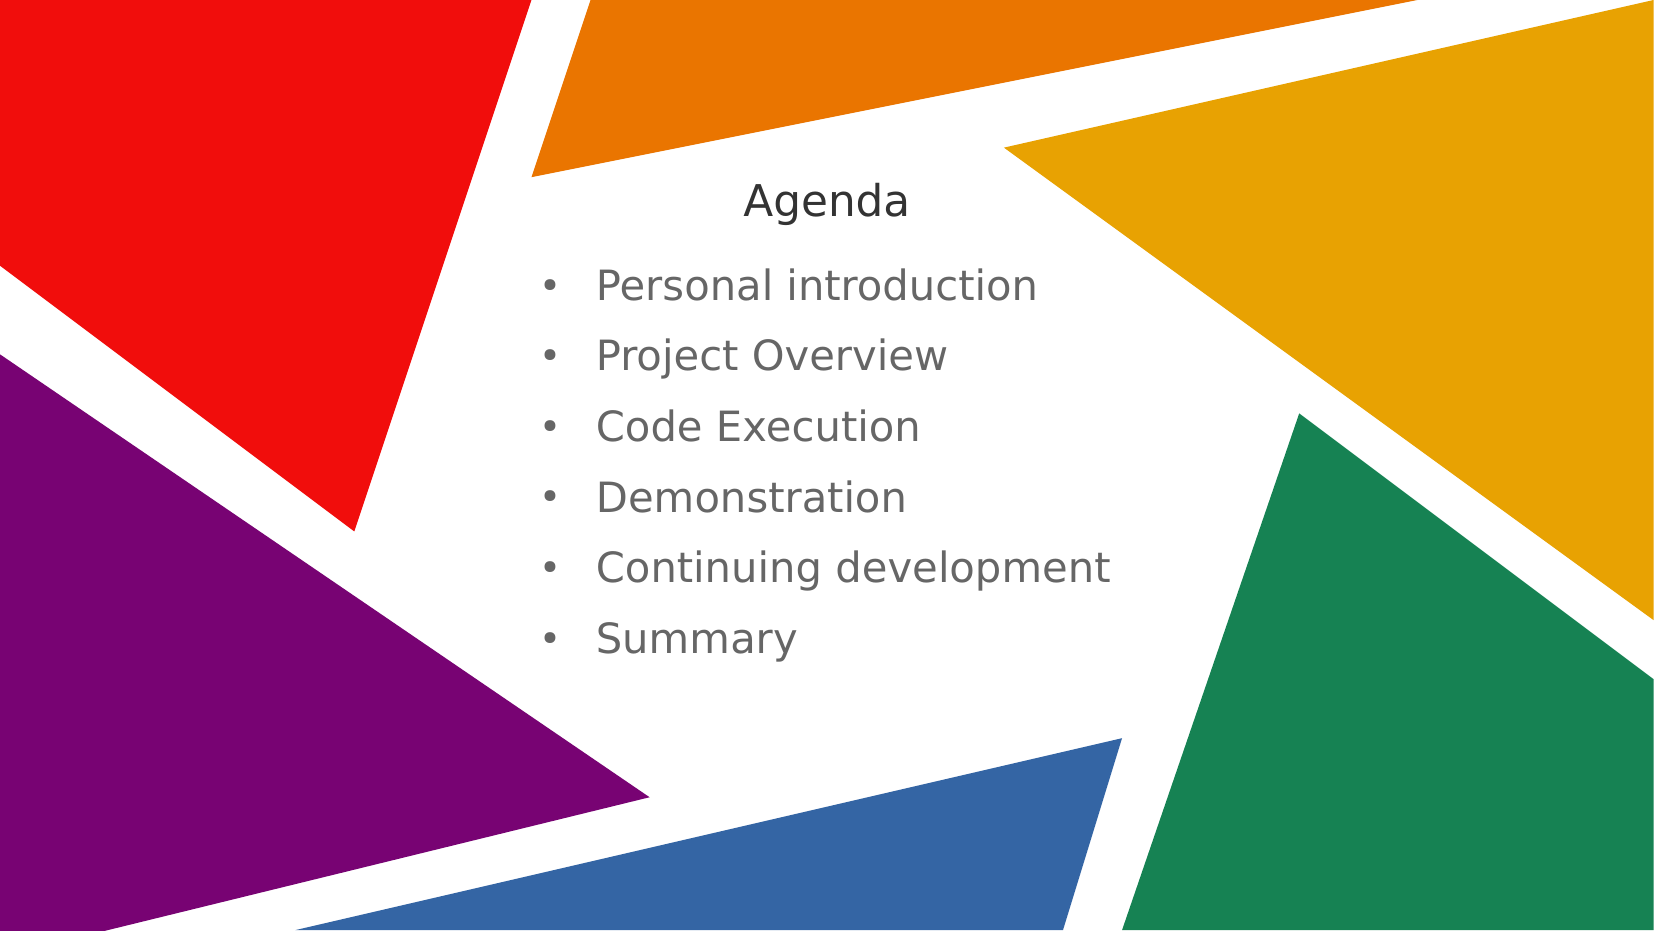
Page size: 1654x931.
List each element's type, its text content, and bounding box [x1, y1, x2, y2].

list Personal introduction Project Overview Code Execution Demonstration Continuing development Summary [525, 261, 1234, 676]
title Agenda [472, 112, 1182, 290]
